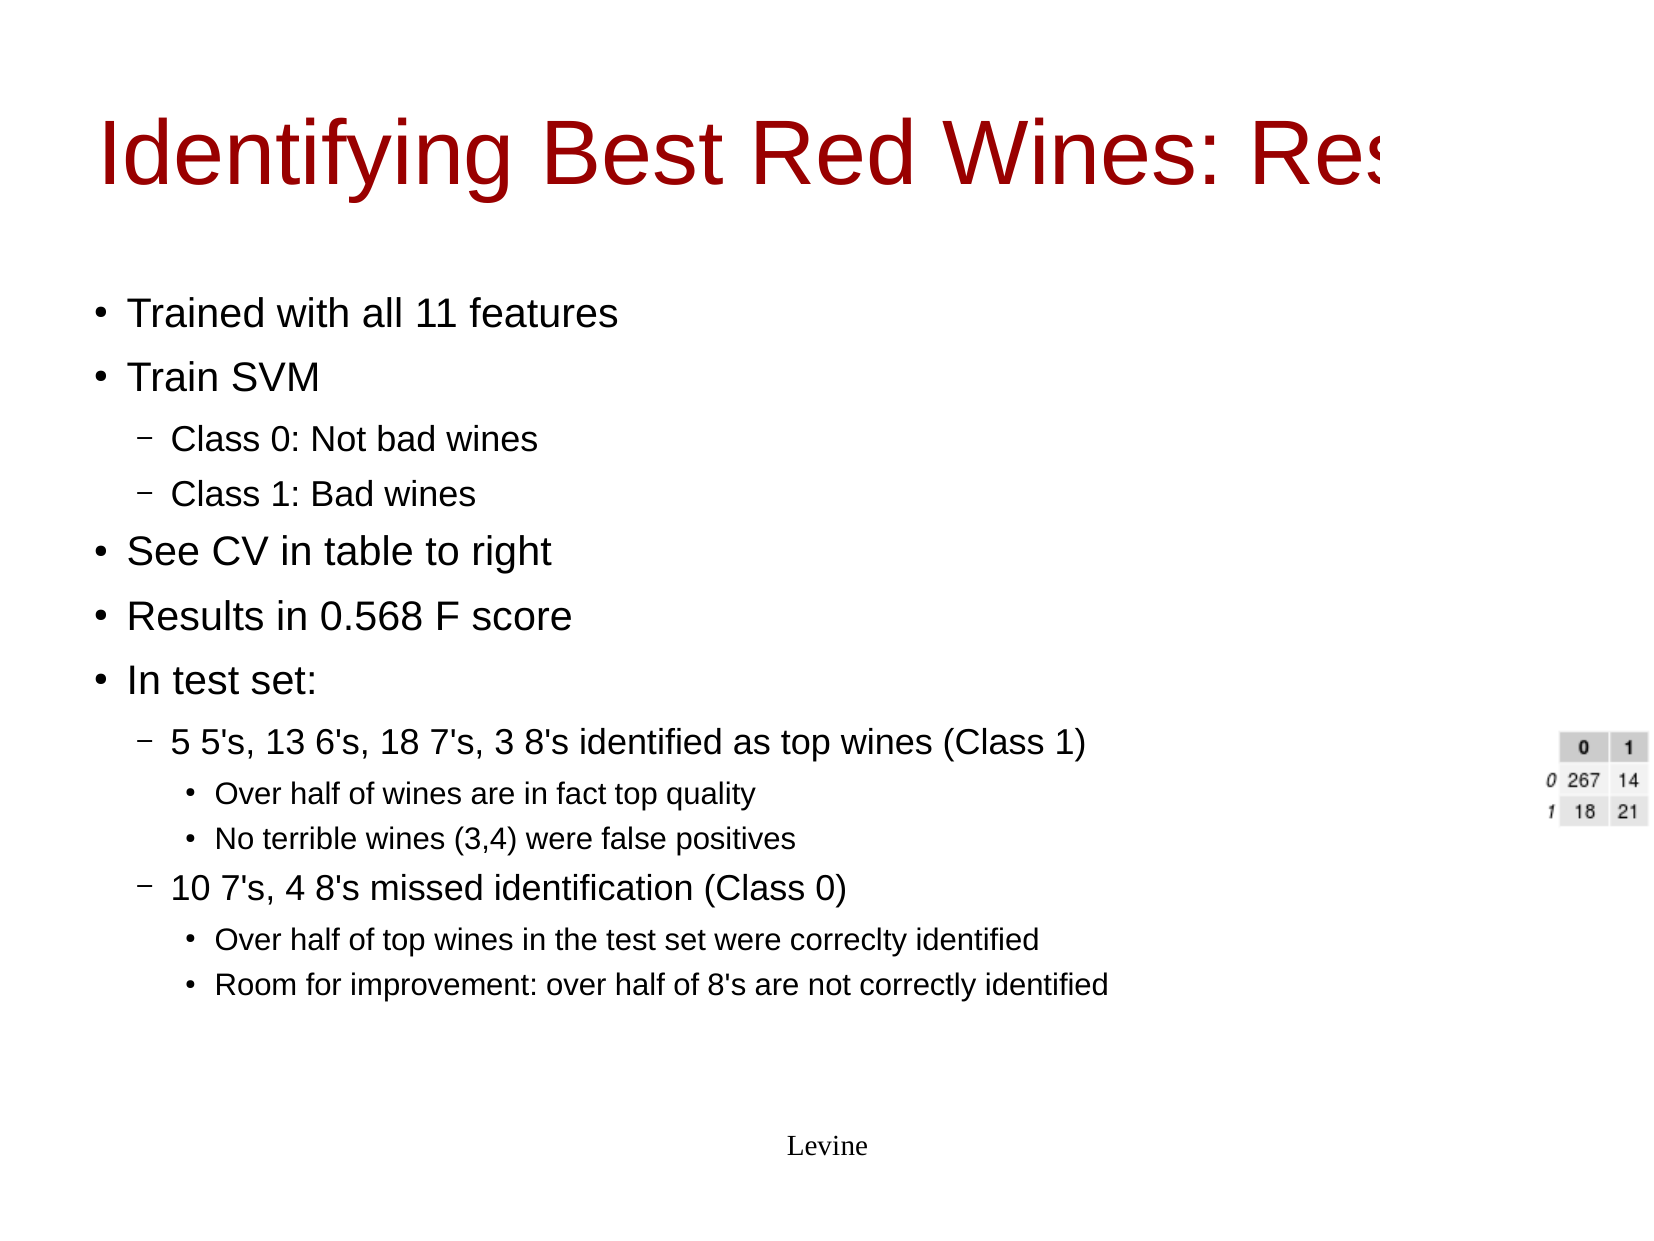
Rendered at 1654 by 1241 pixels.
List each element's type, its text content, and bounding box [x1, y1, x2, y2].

title Identifying Best Red Wines: Results [82, 49, 1380, 257]
picture [1215, 19, 1654, 1241]
list Trained with all 11 features Train SVM Class 0: Not bad wines Class 1: Bad wines See CV in table to right Results in 0.568 F score In test set: 5 5's, 13 6's, 18 7's, 3 8's identified as top wines (Class 1) Over half of wines are in fact top quality No terrible wines (3,4) were false positives 10 7's, 4 8's missed identification (Class 0) Over half of top wines in the test set were correclty identified Room for improvement: over half of 8's are not correctly identified [82, 290, 1380, 1010]
